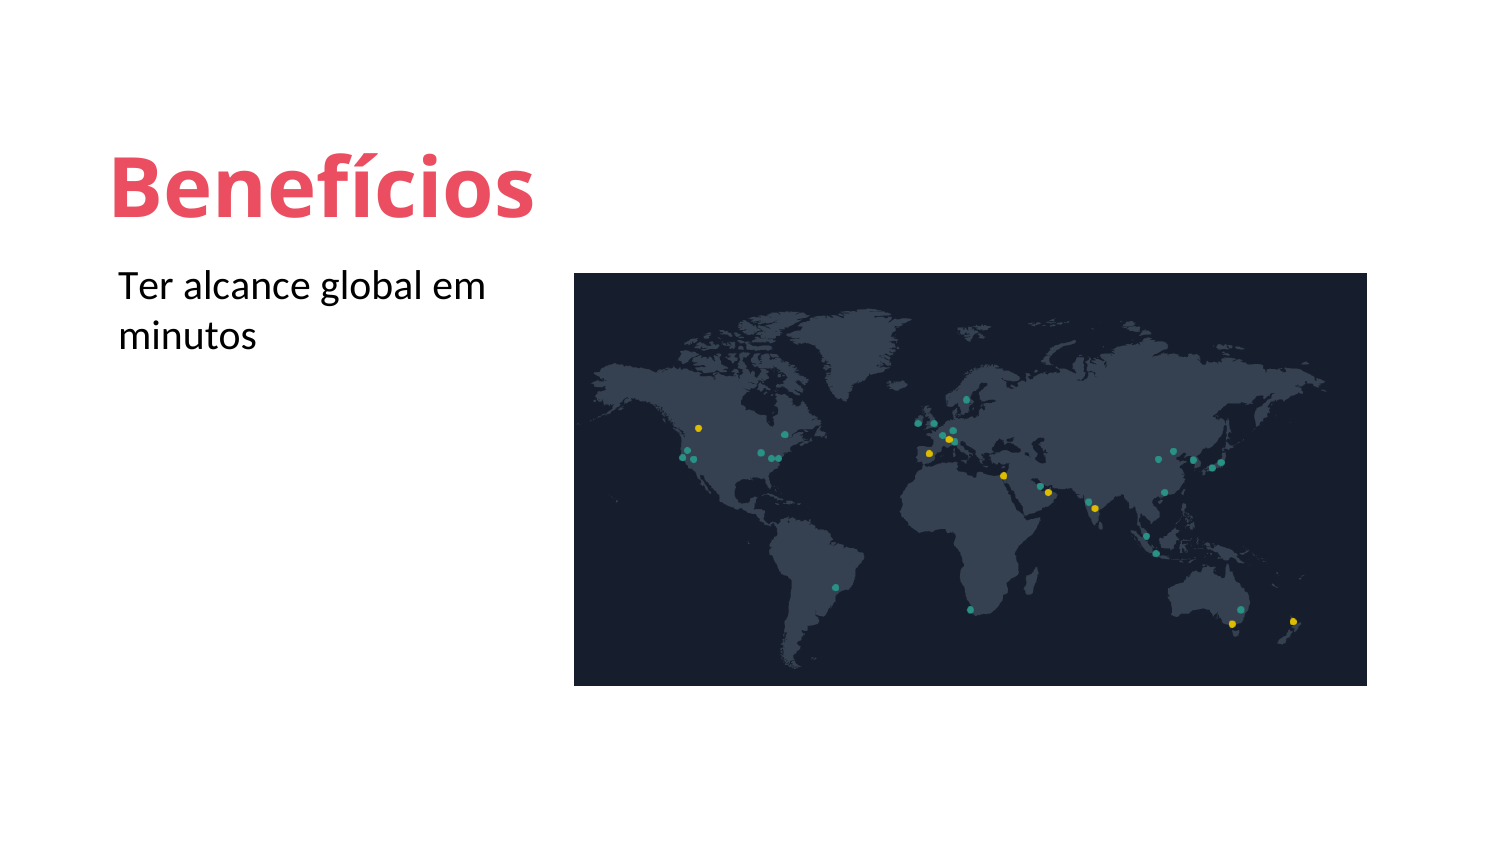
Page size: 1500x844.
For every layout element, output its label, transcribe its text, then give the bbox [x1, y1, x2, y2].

picture [574, 273, 1367, 686]
text_box Ter alcance global em minutos [103, 242, 565, 766]
text_box Benefícios [92, 104, 1408, 243]
